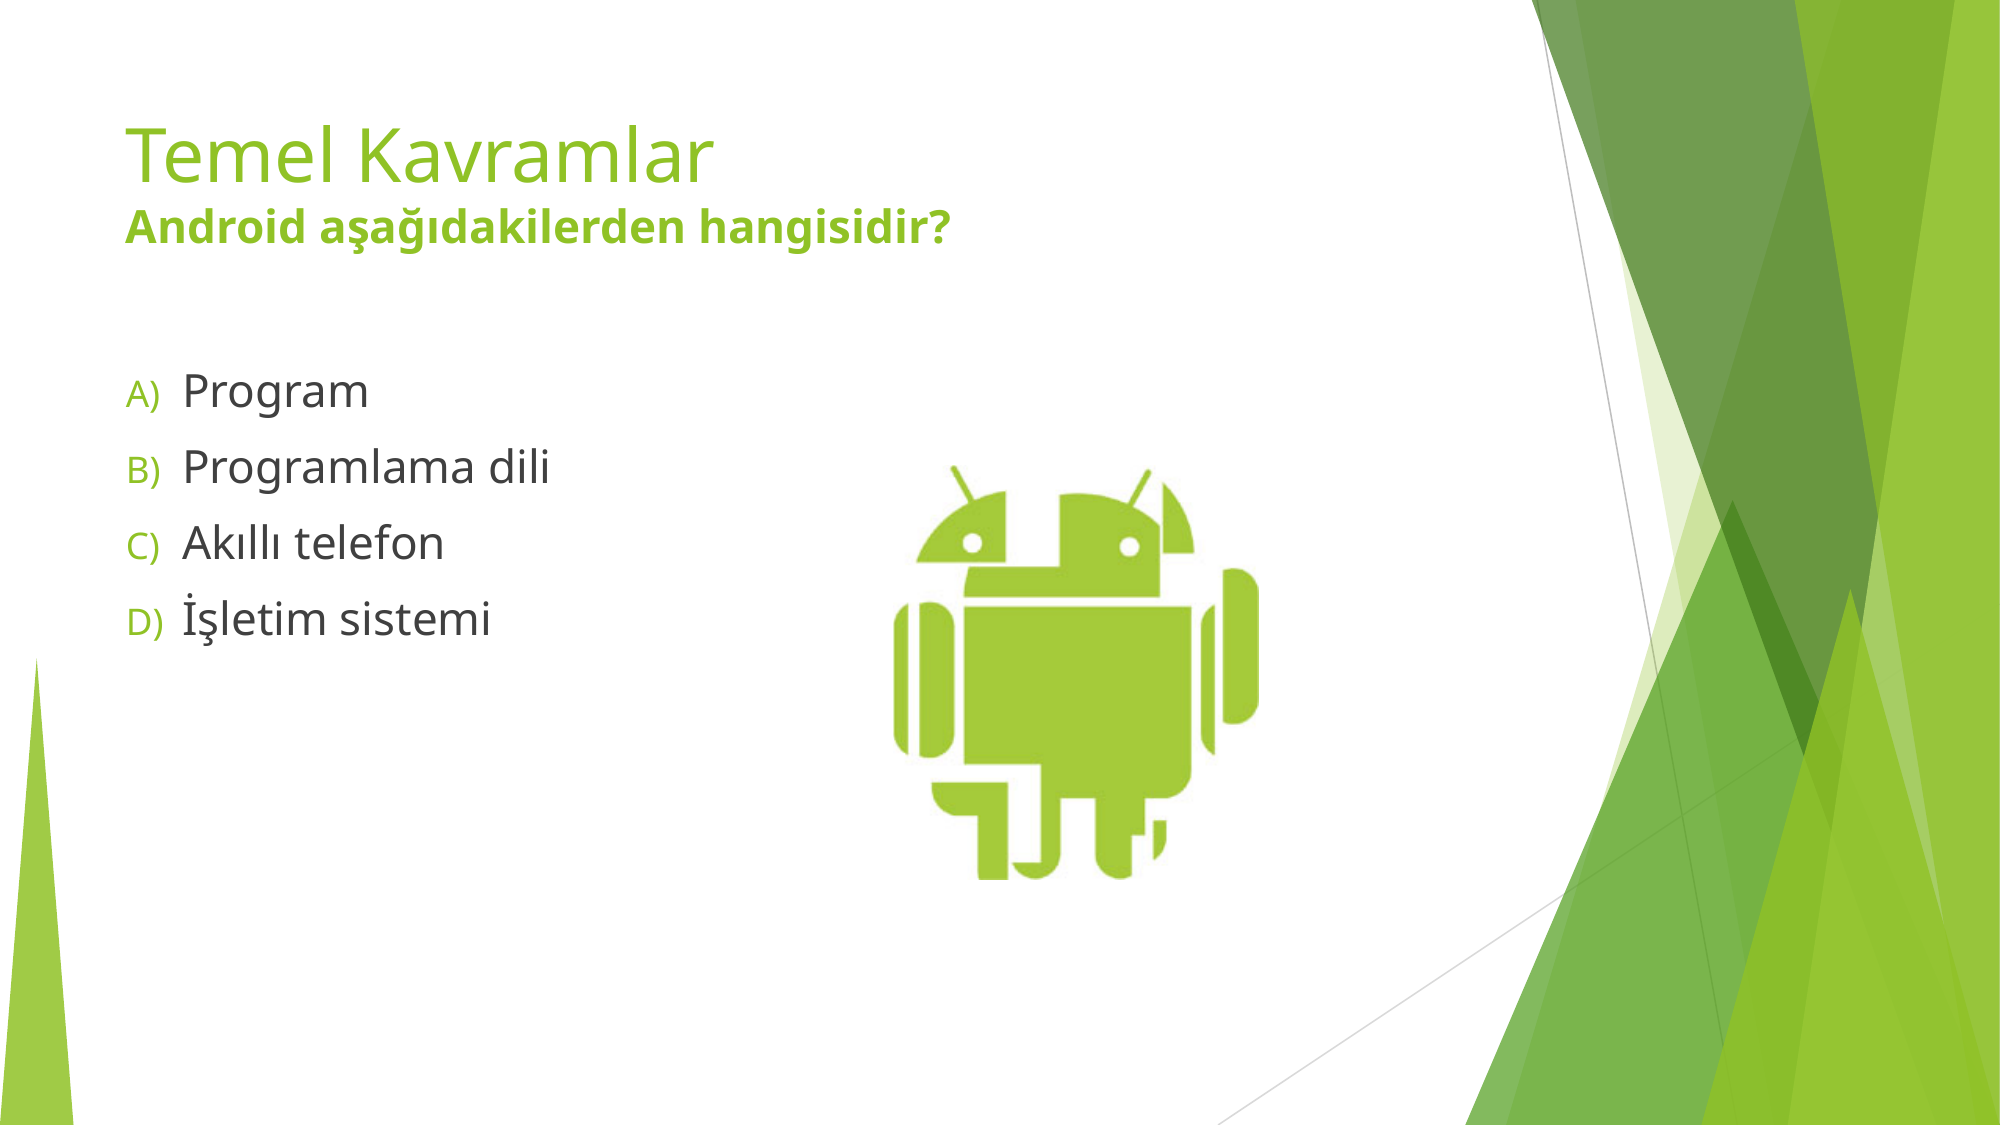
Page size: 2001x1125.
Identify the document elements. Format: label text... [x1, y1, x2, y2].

list Program Programlama dili Akıllı telefon İşletim sistemi [111, 354, 1522, 992]
picture [893, 465, 1259, 880]
title Temel Kavramlar Android aşağıdakilerden hangisidir? [111, 99, 1522, 317]
